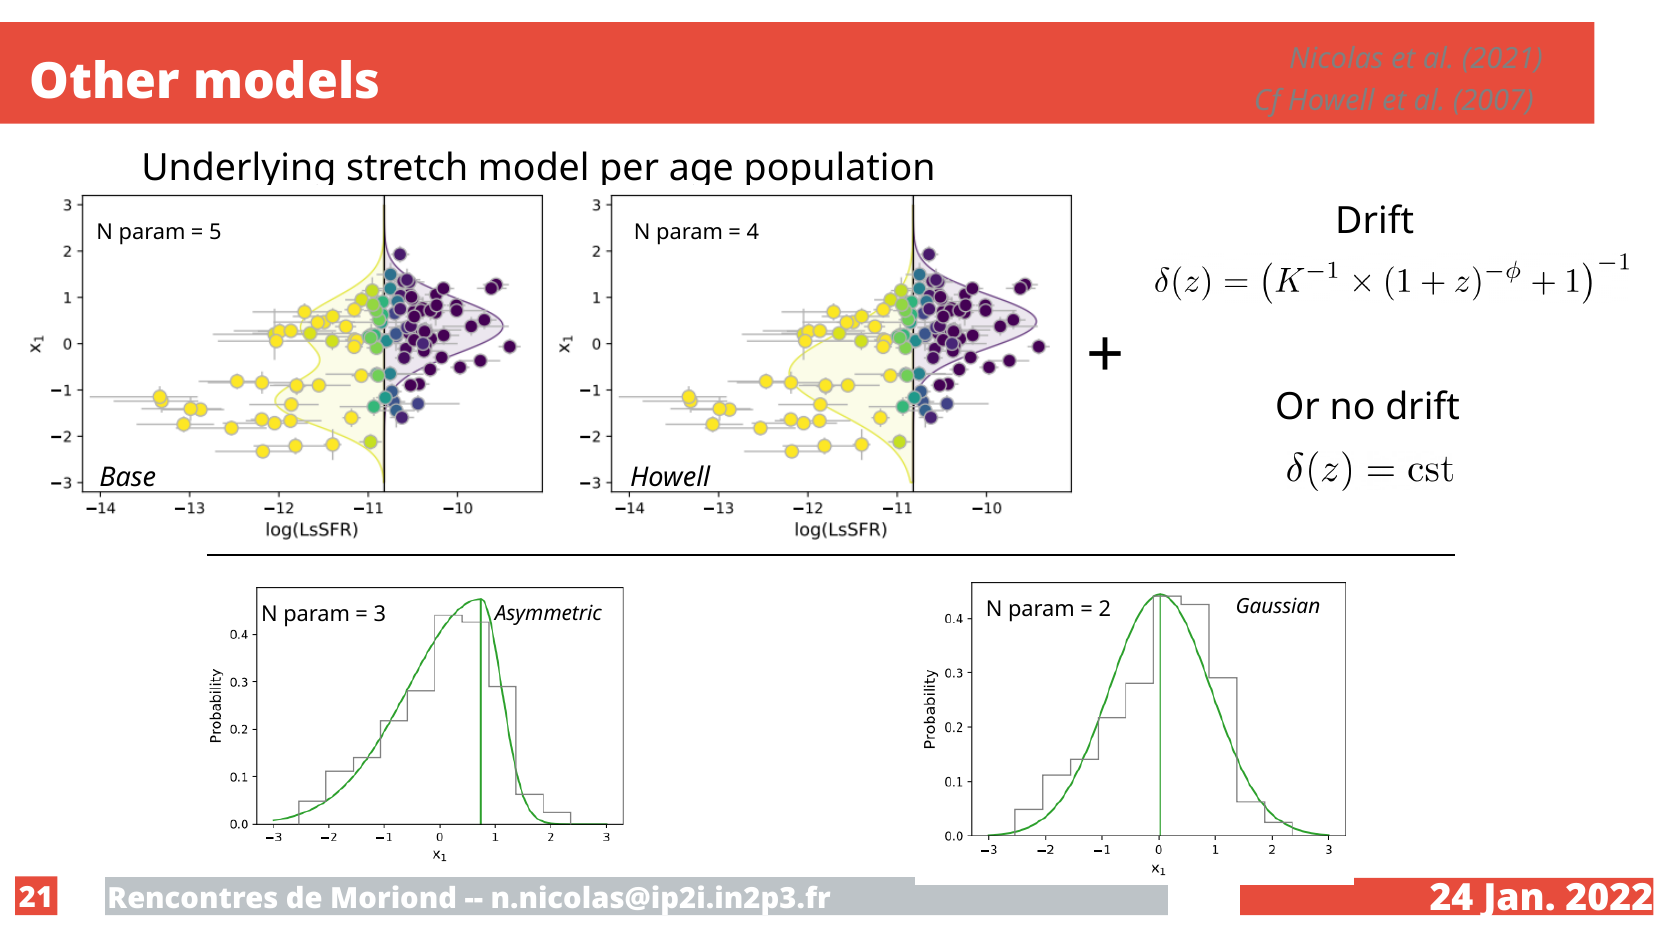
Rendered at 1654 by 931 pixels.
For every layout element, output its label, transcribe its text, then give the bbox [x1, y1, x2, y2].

text_box Gaussian [1220, 583, 1354, 624]
text_box Or no drift [1260, 372, 1561, 431]
text_box Howell [615, 450, 751, 552]
text_box Base [84, 450, 220, 552]
text_box + [1082, 298, 1147, 408]
text_box N param = 4 [619, 208, 793, 249]
text_box N param = 2 [970, 585, 1156, 626]
text_box Underlying stretch model per age population [126, 132, 1042, 185]
picture [17, 185, 1082, 552]
text_box N param = 5 [81, 208, 256, 249]
text_box Cf Howell et al. (2007) [1239, 72, 1598, 122]
text_box Drift [1320, 185, 1441, 246]
title Other models [29, 44, 1274, 113]
text_box Asymmetric [480, 590, 661, 633]
picture [1287, 451, 1453, 491]
text_box N param = 3 [246, 590, 421, 632]
picture [201, 579, 631, 871]
picture [1155, 253, 1629, 304]
text_box Nicolas et al. (2021) [1274, 30, 1600, 80]
picture [915, 573, 1354, 886]
